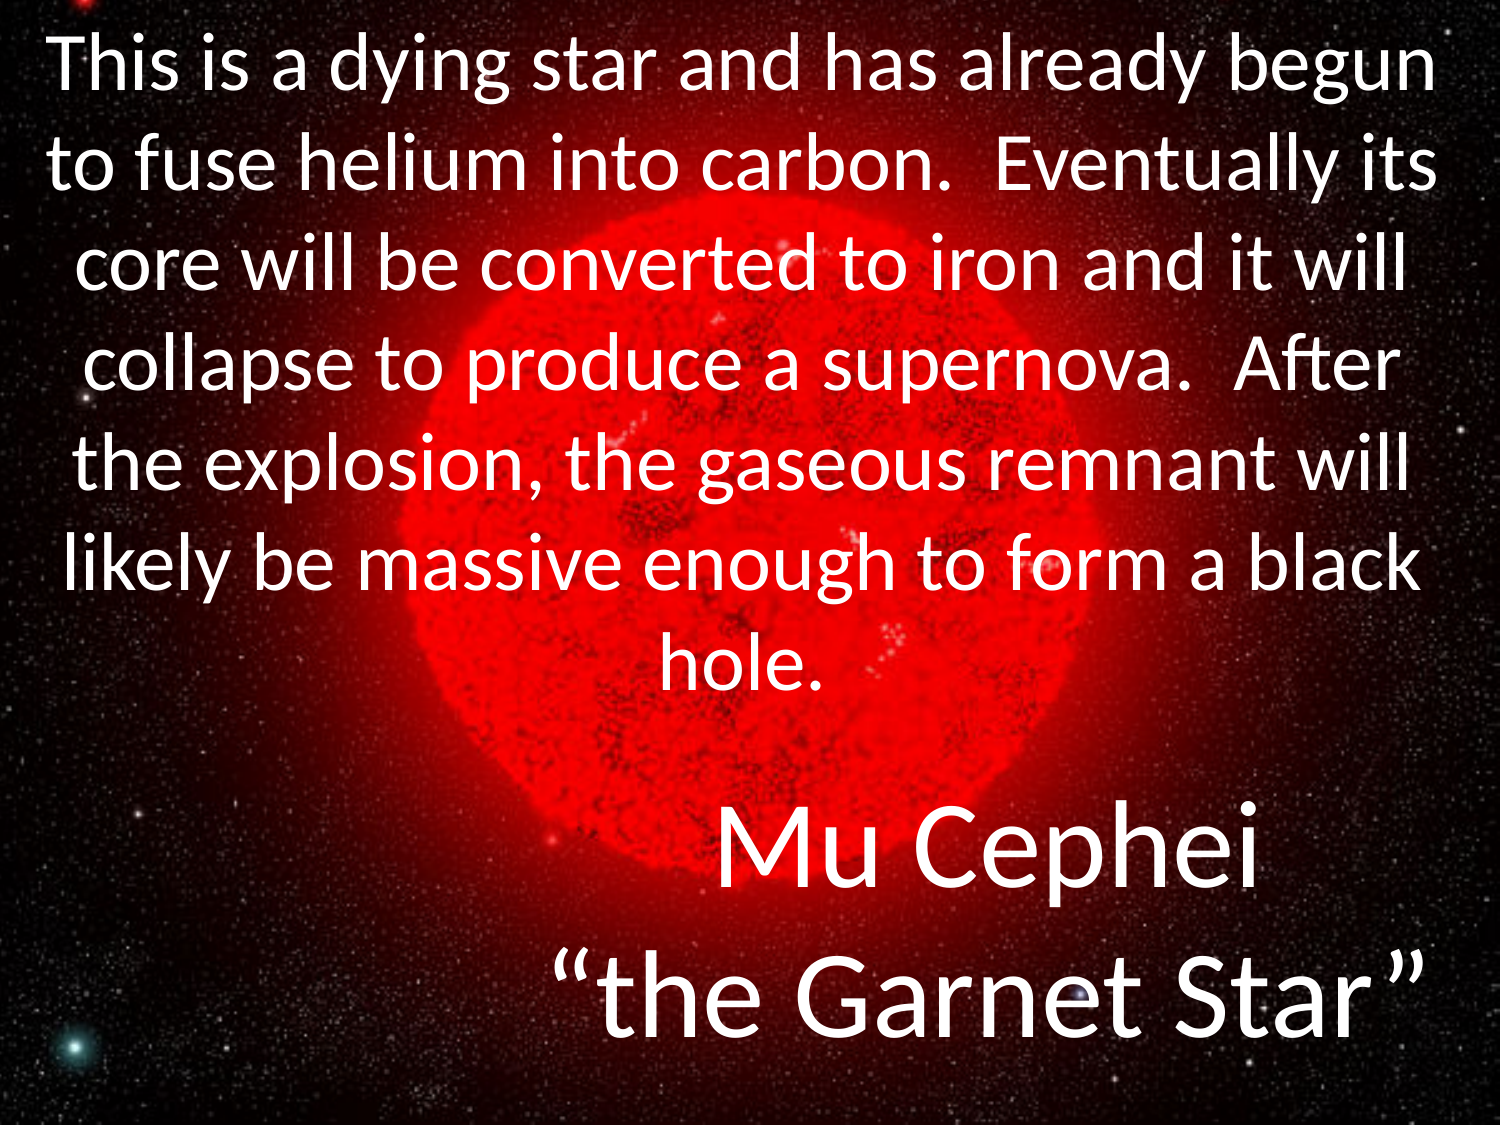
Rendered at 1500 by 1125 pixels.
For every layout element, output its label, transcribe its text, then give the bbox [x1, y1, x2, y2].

picture [0, 0, 1500, 1125]
text_box This is a dying star and has already begun to fuse helium into carbon. Eventually its core will be converted to iron and it will collapse to produce a supernova. After the explosion, the gaseous remnant will likely be massive enough to form a black hole. [25, 0, 1460, 715]
text_box Mu Cephei “the Garnet Star” [512, 755, 1463, 1071]
